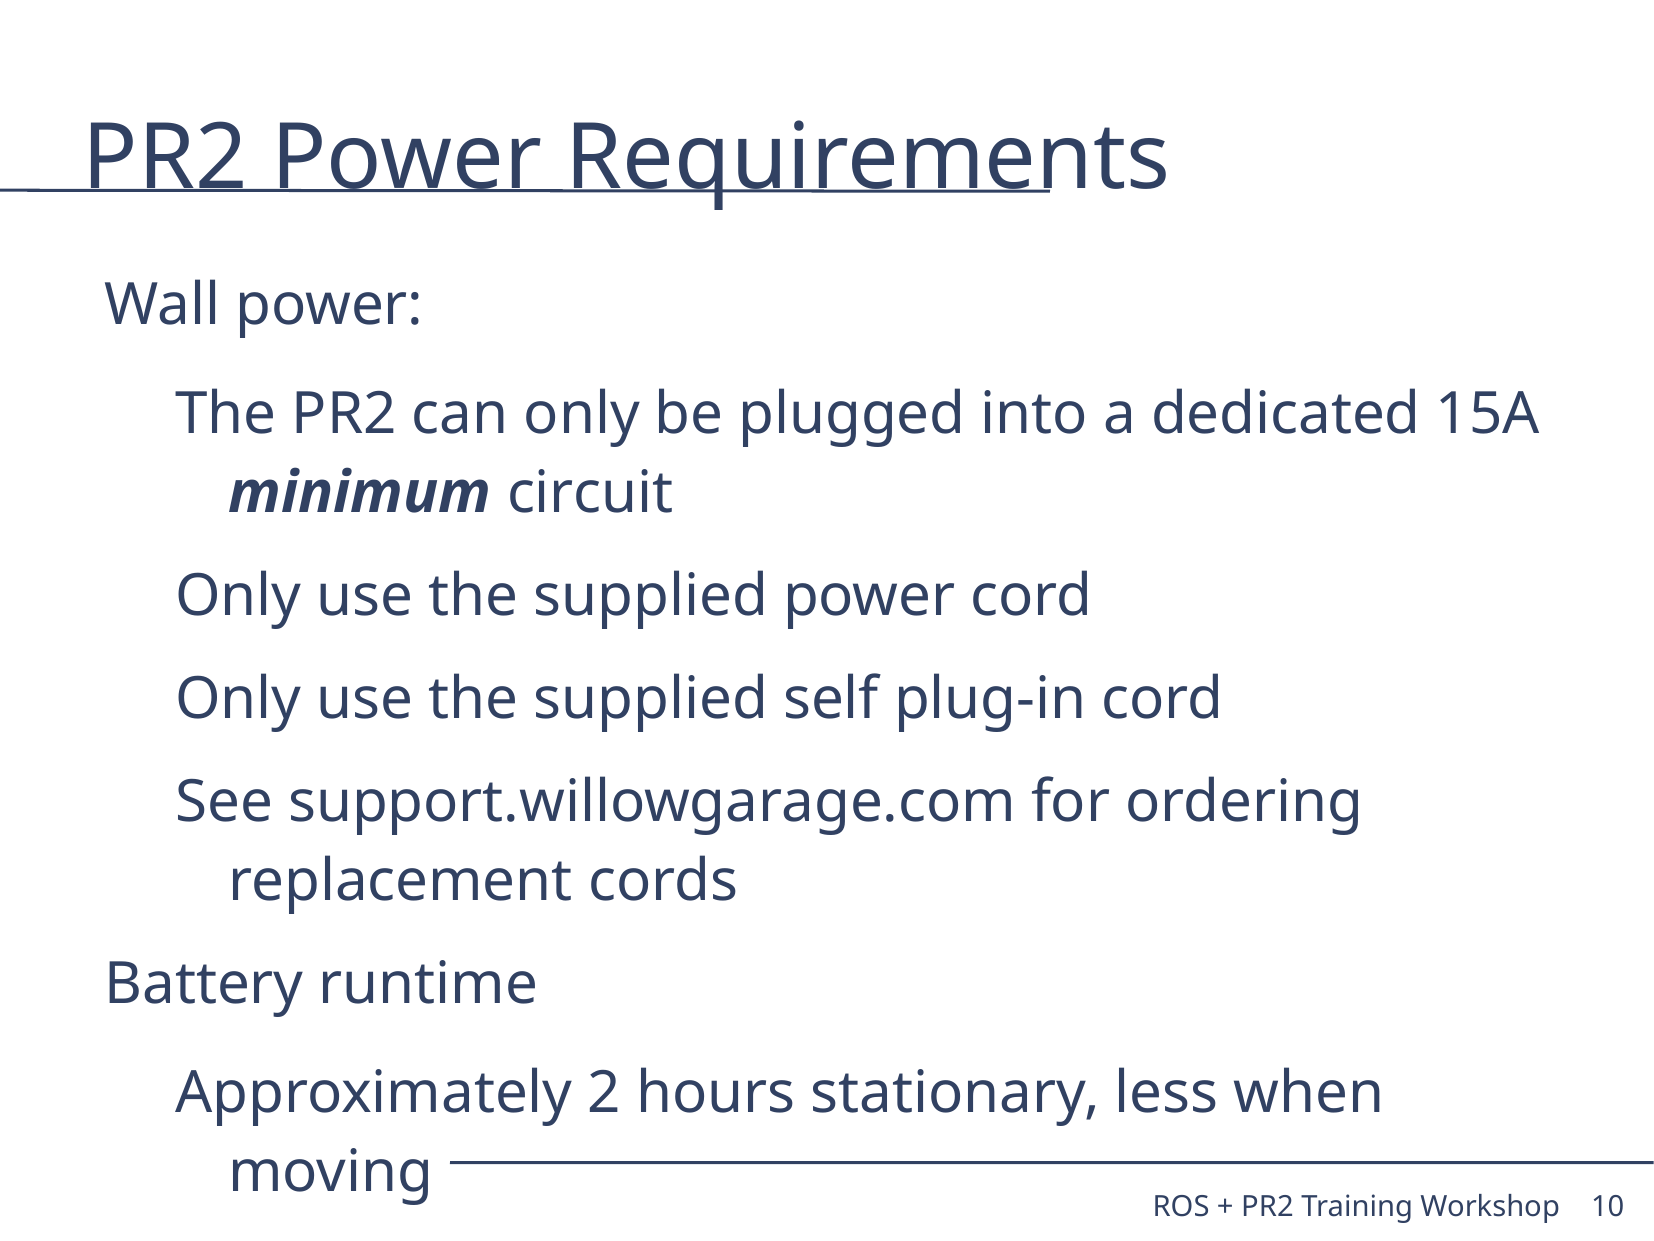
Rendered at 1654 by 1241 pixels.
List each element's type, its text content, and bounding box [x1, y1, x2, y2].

title PR2 Power Requirements [82, 56, 1571, 250]
list Wall power: The PR2 can only be plugged into a dedicated 15A minimum circuit Only use the supplied power cord Only use the supplied self plug-in cord See support.willowgarage.com for ordering replacement cords Battery runtime Approximately 2 hours stationary, less when moving [86, 262, 1576, 1126]
